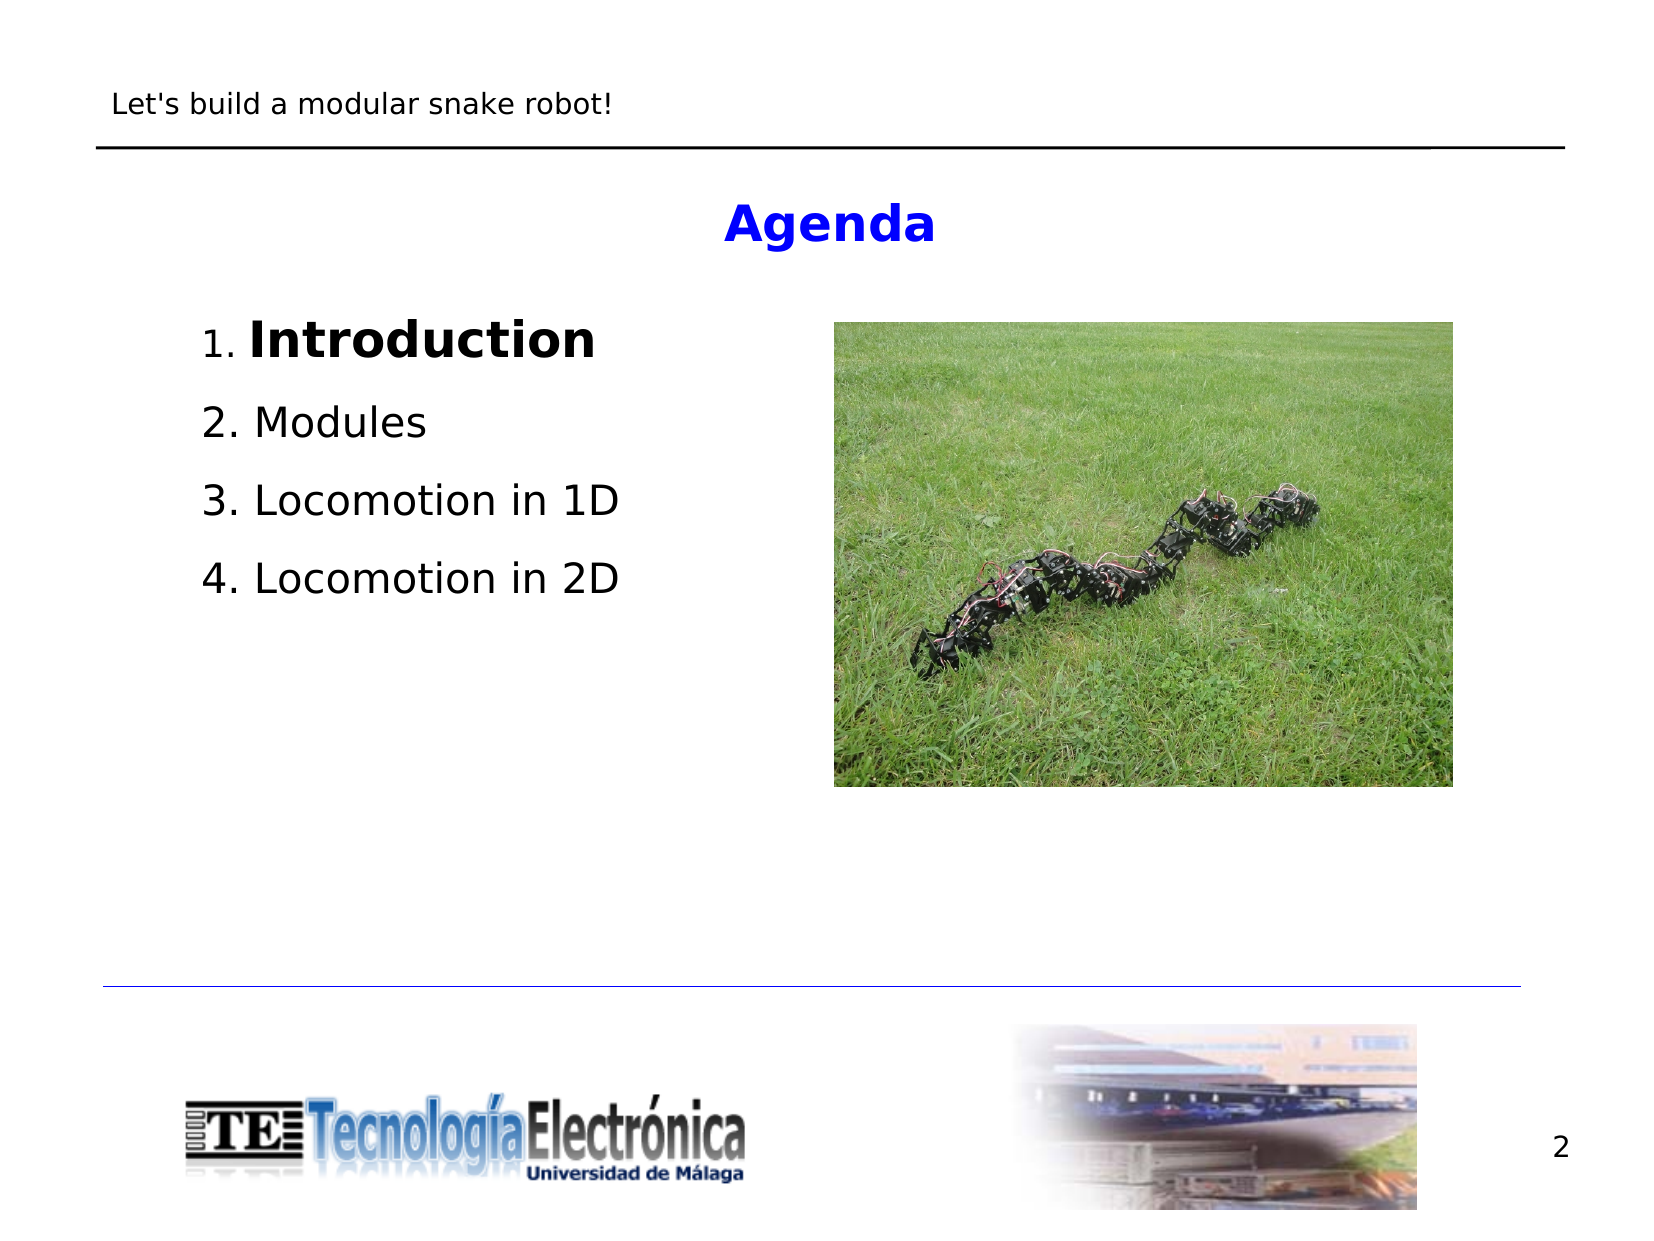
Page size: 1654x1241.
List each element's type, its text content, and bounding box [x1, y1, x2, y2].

text_box Let's build a modular snake robot! [96, 79, 630, 129]
text_box Agenda [709, 187, 953, 261]
picture [834, 322, 1453, 787]
text_box Introduction Modules Locomotion in 1D Locomotion in 2D [186, 303, 636, 611]
picture [173, 1024, 1417, 1210]
